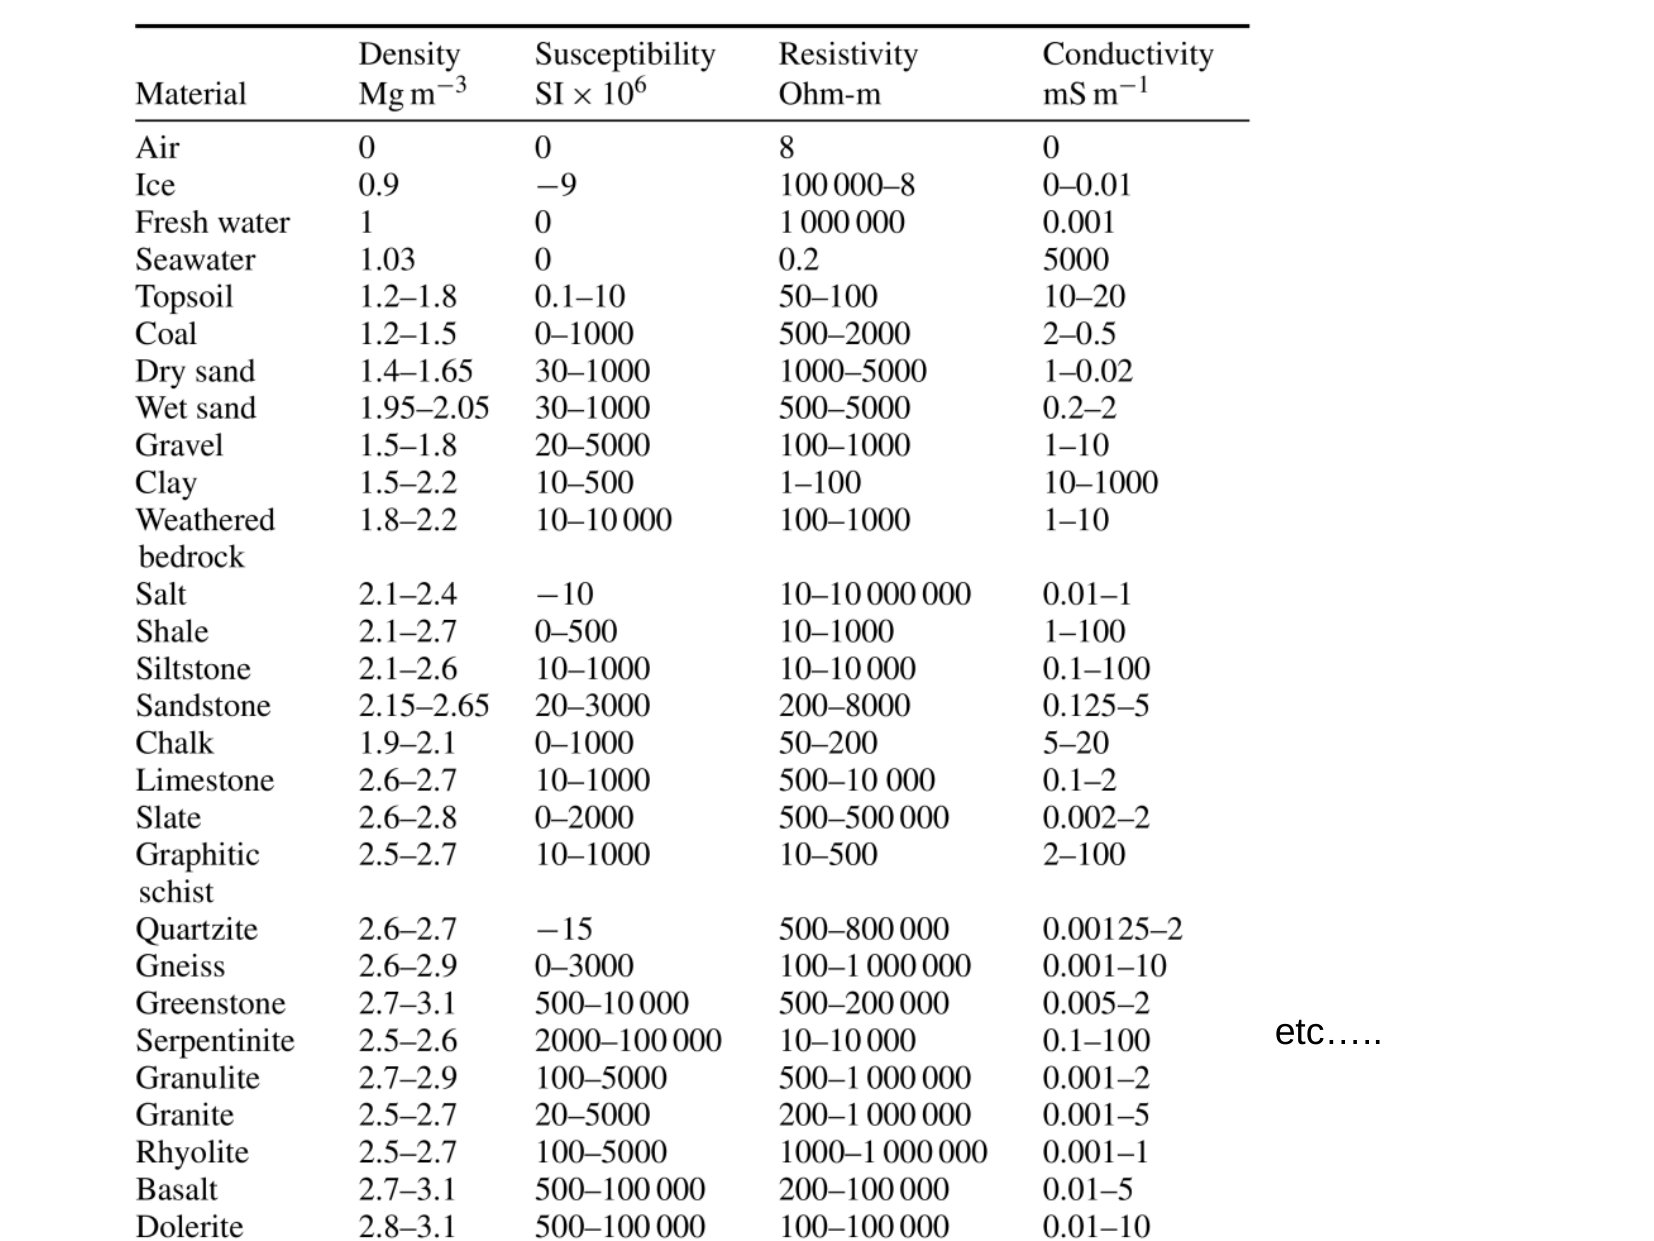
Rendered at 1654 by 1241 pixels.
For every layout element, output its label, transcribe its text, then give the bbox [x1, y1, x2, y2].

text_box etc….. [1260, 1003, 1399, 1061]
picture [96, 0, 1276, 1241]
